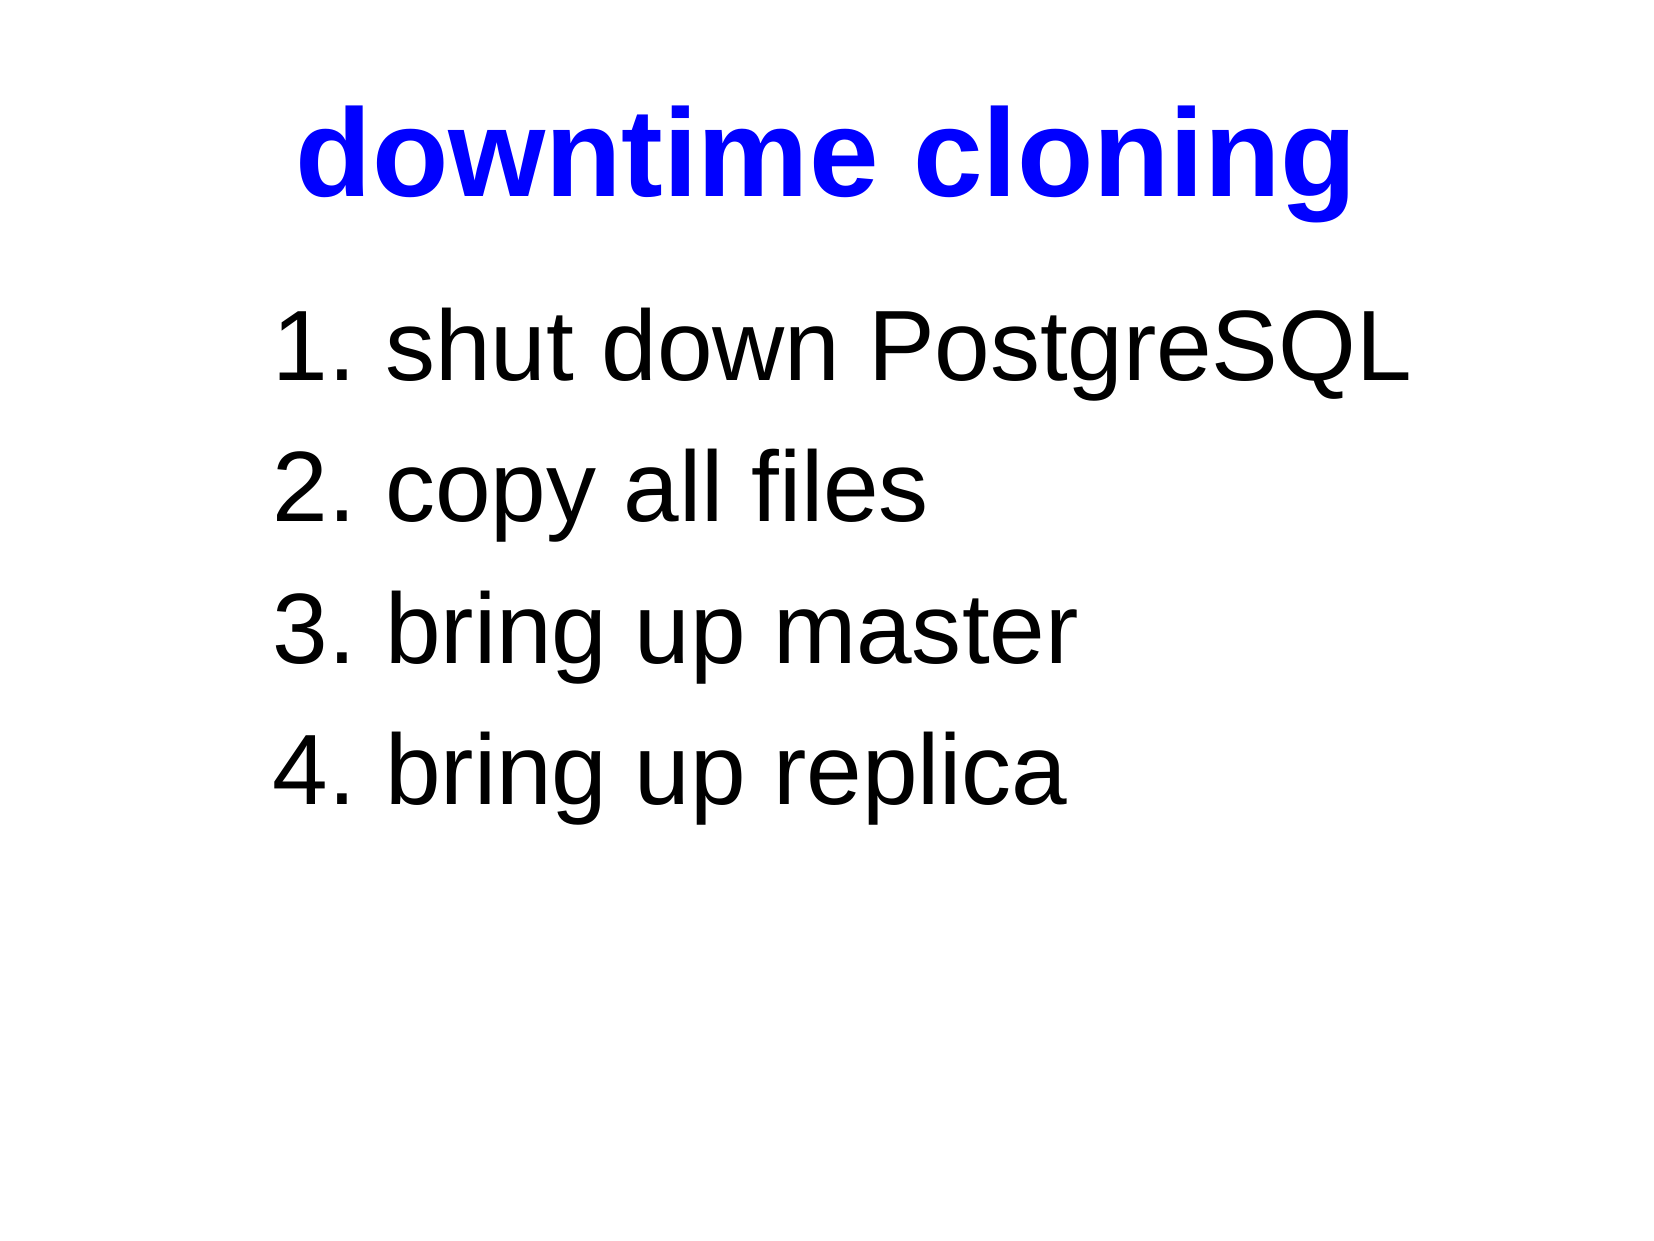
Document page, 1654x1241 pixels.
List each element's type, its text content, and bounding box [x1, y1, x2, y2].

list shut down PostgreSQL copy all files bring up master bring up replica [255, 290, 1591, 1130]
title downtime cloning [82, 49, 1571, 257]
